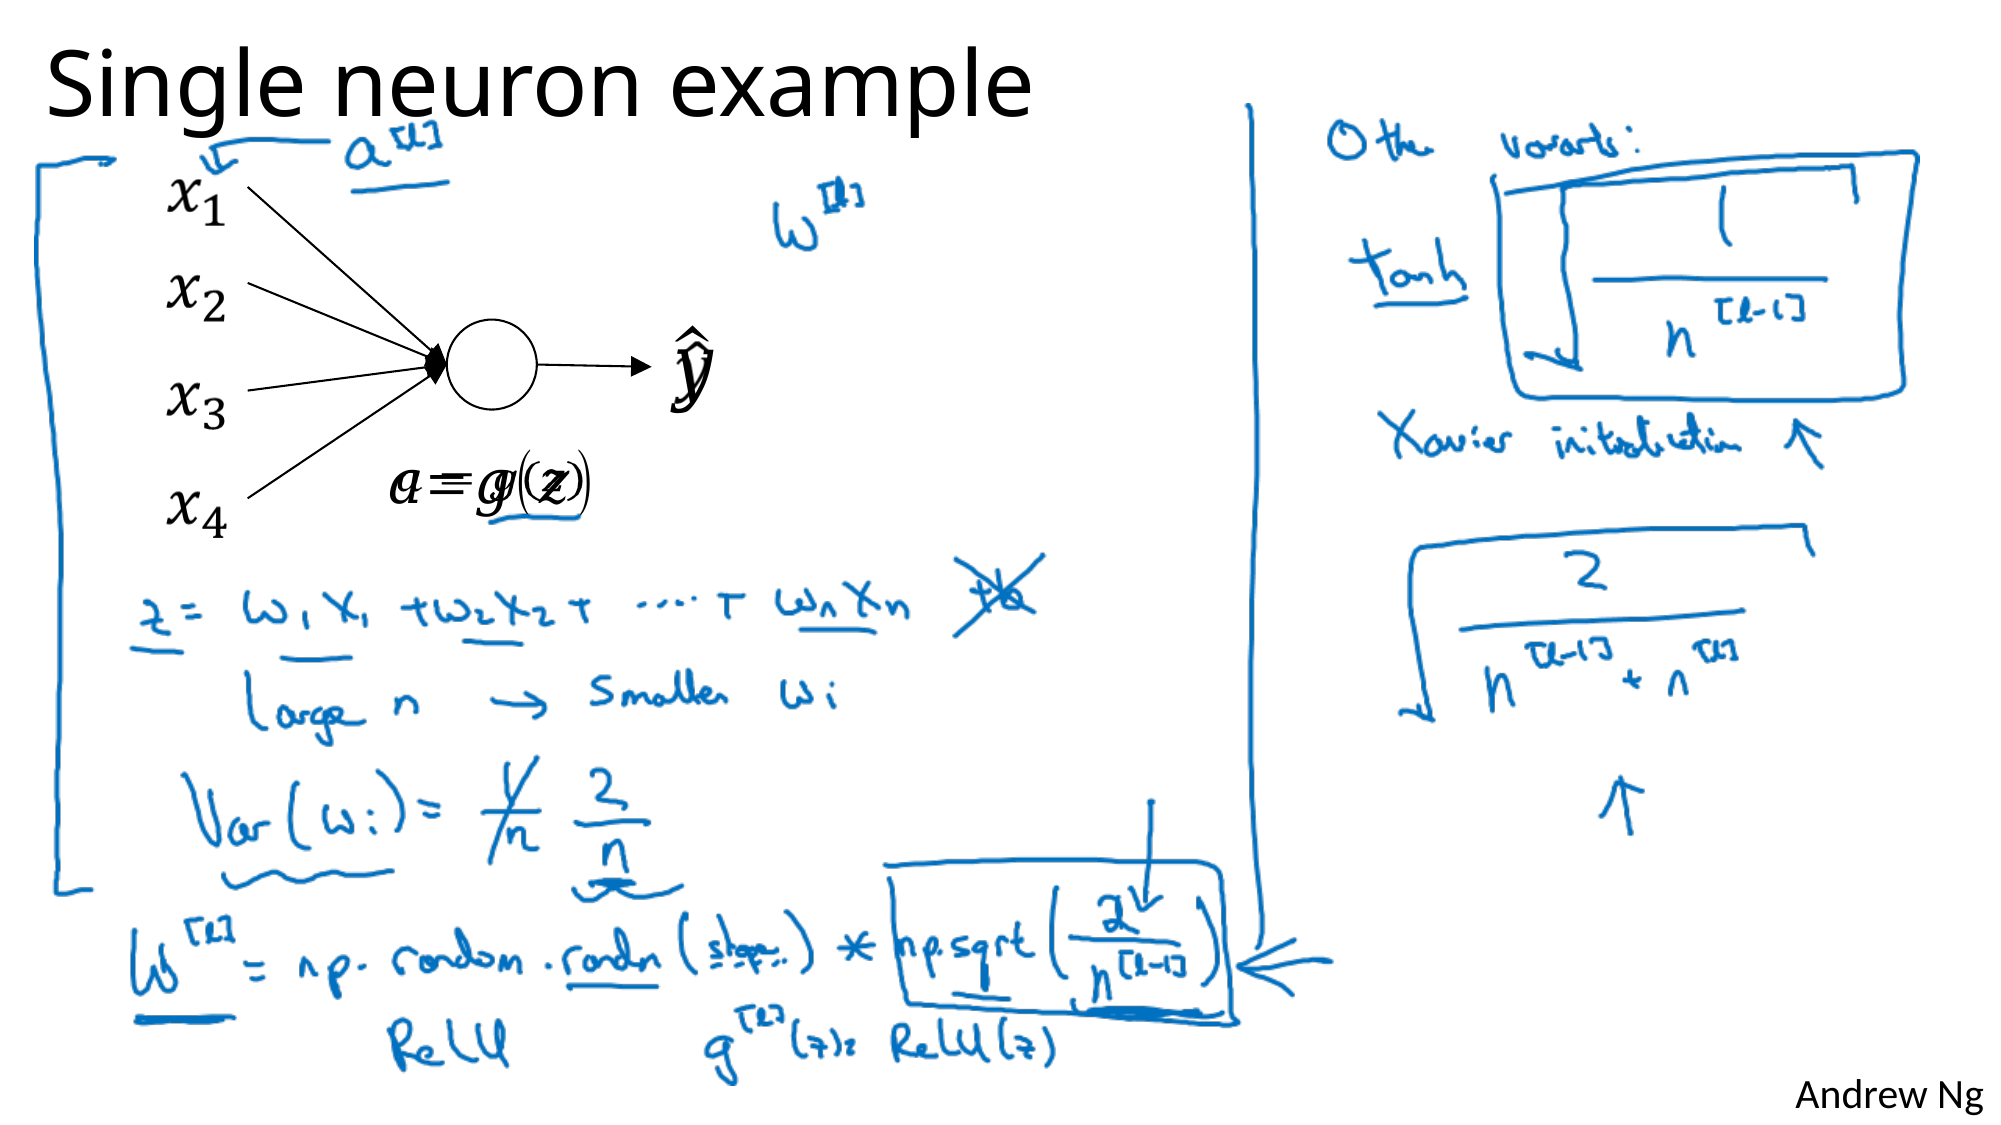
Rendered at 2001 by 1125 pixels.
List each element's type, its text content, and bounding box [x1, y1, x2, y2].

picture [34, 103, 1920, 1086]
title Single neuron example [30, 29, 1755, 248]
